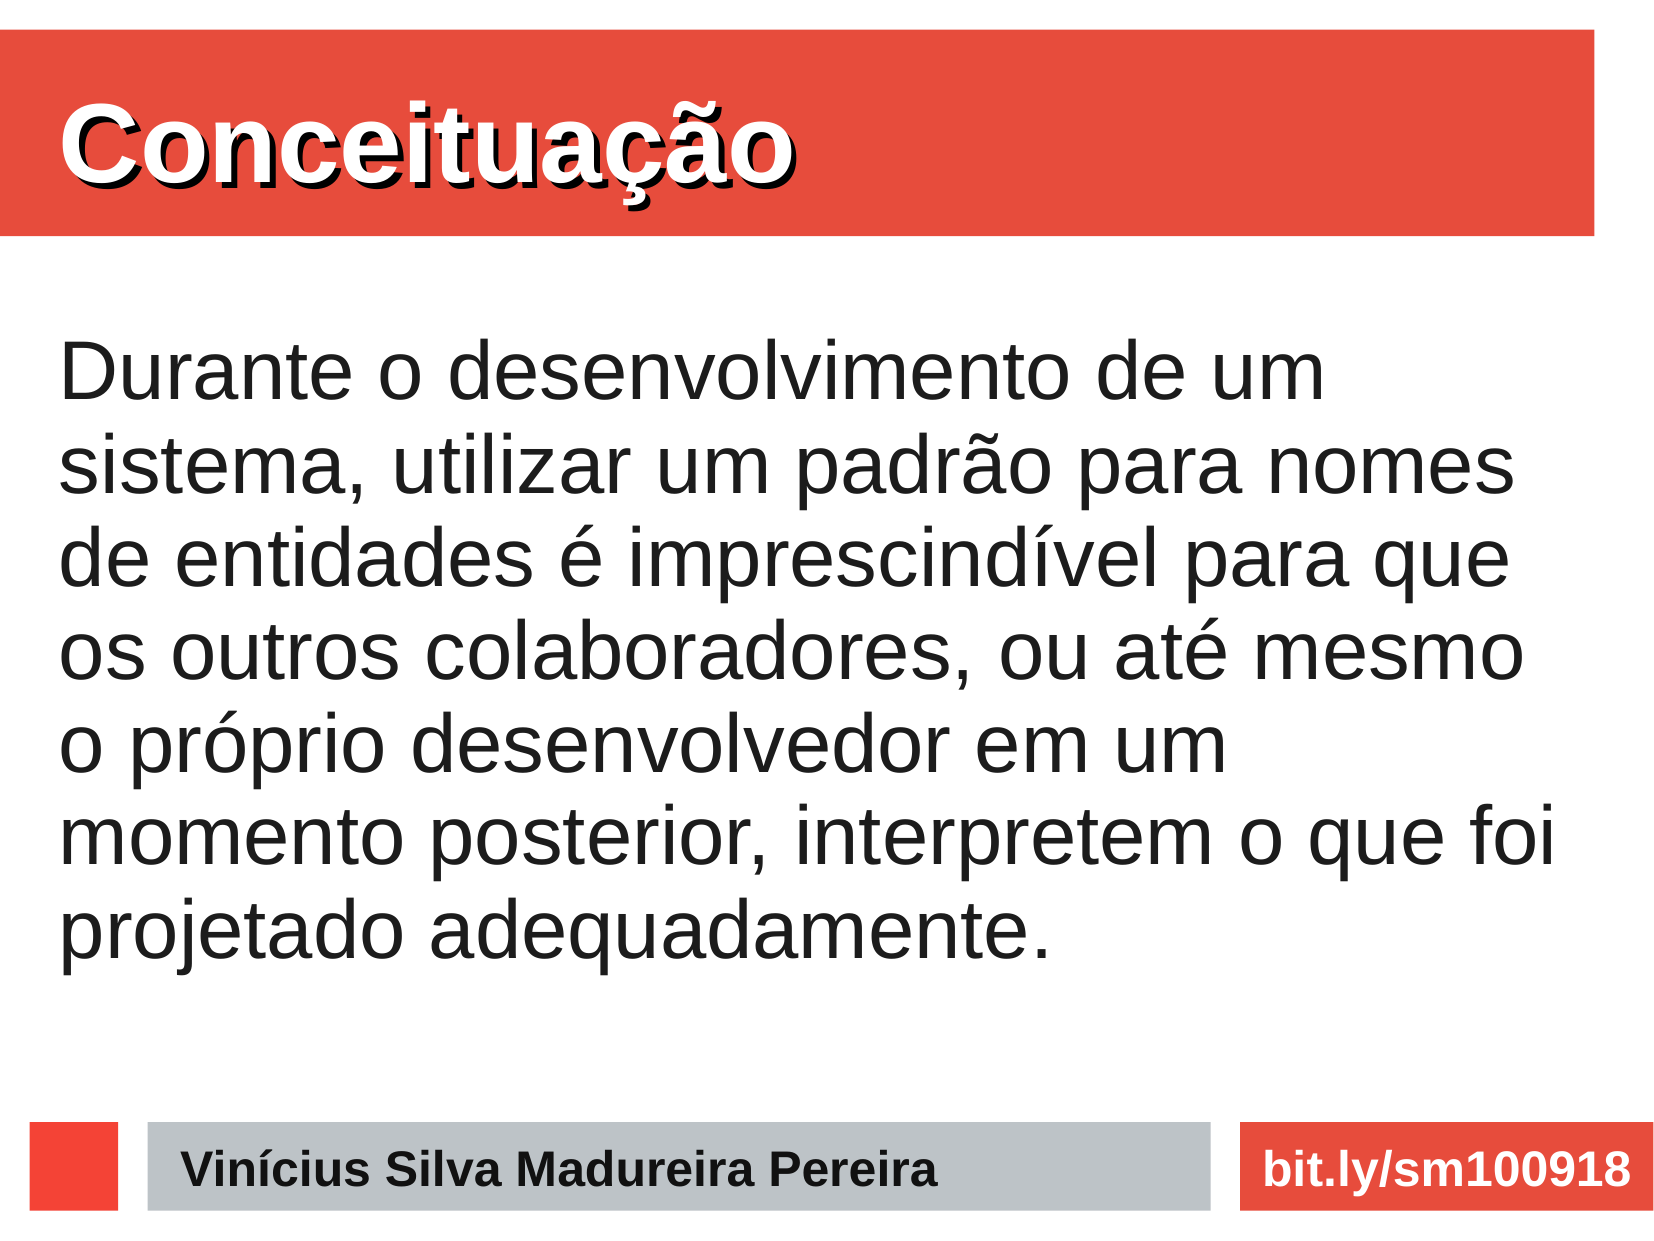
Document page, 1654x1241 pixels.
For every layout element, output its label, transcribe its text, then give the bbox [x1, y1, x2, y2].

text_box Vinícius Silva Madureira Pereira [165, 1133, 1170, 1205]
text_box bit.ly/sm100918 [1228, 1133, 1654, 1205]
list Durante o desenvolvimento de um sistema, utilizar um padrão para nomes de entidades é imprescindível para que os outros colaboradores, ou até mesmo o próprio desenvolvedor em um momento posterior, interpretem o que foi projetado adequadamente. [59, 324, 1565, 1093]
title Conceituação [59, 59, 1595, 207]
